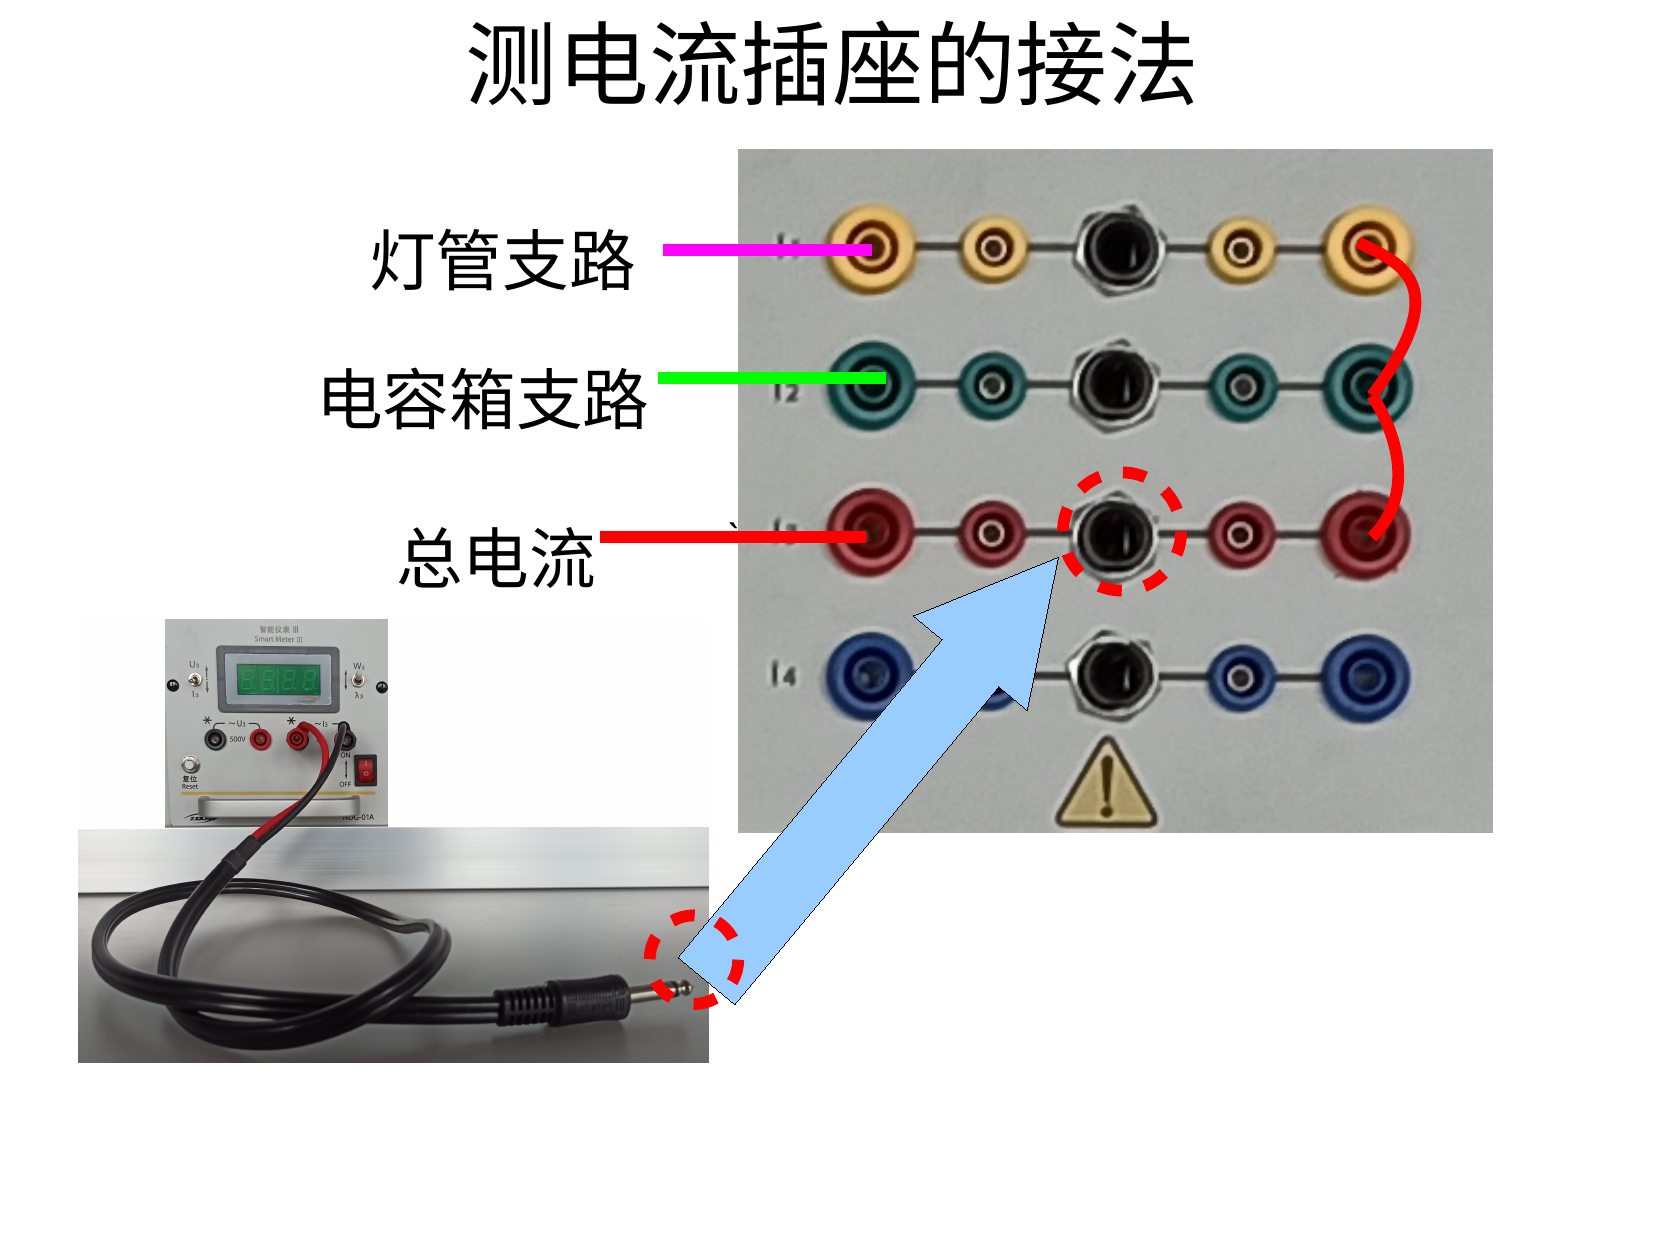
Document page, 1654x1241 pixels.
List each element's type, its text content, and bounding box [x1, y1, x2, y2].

title 测电流插座的接法 [88, 0, 1577, 119]
text_box 电容箱支路 [301, 339, 686, 431]
text_box [678, 557, 1059, 1005]
text_box 总电流 [381, 498, 648, 590]
text_box 灯管支路 [354, 200, 680, 292]
picture [78, 619, 709, 1063]
picture [738, 149, 1493, 833]
